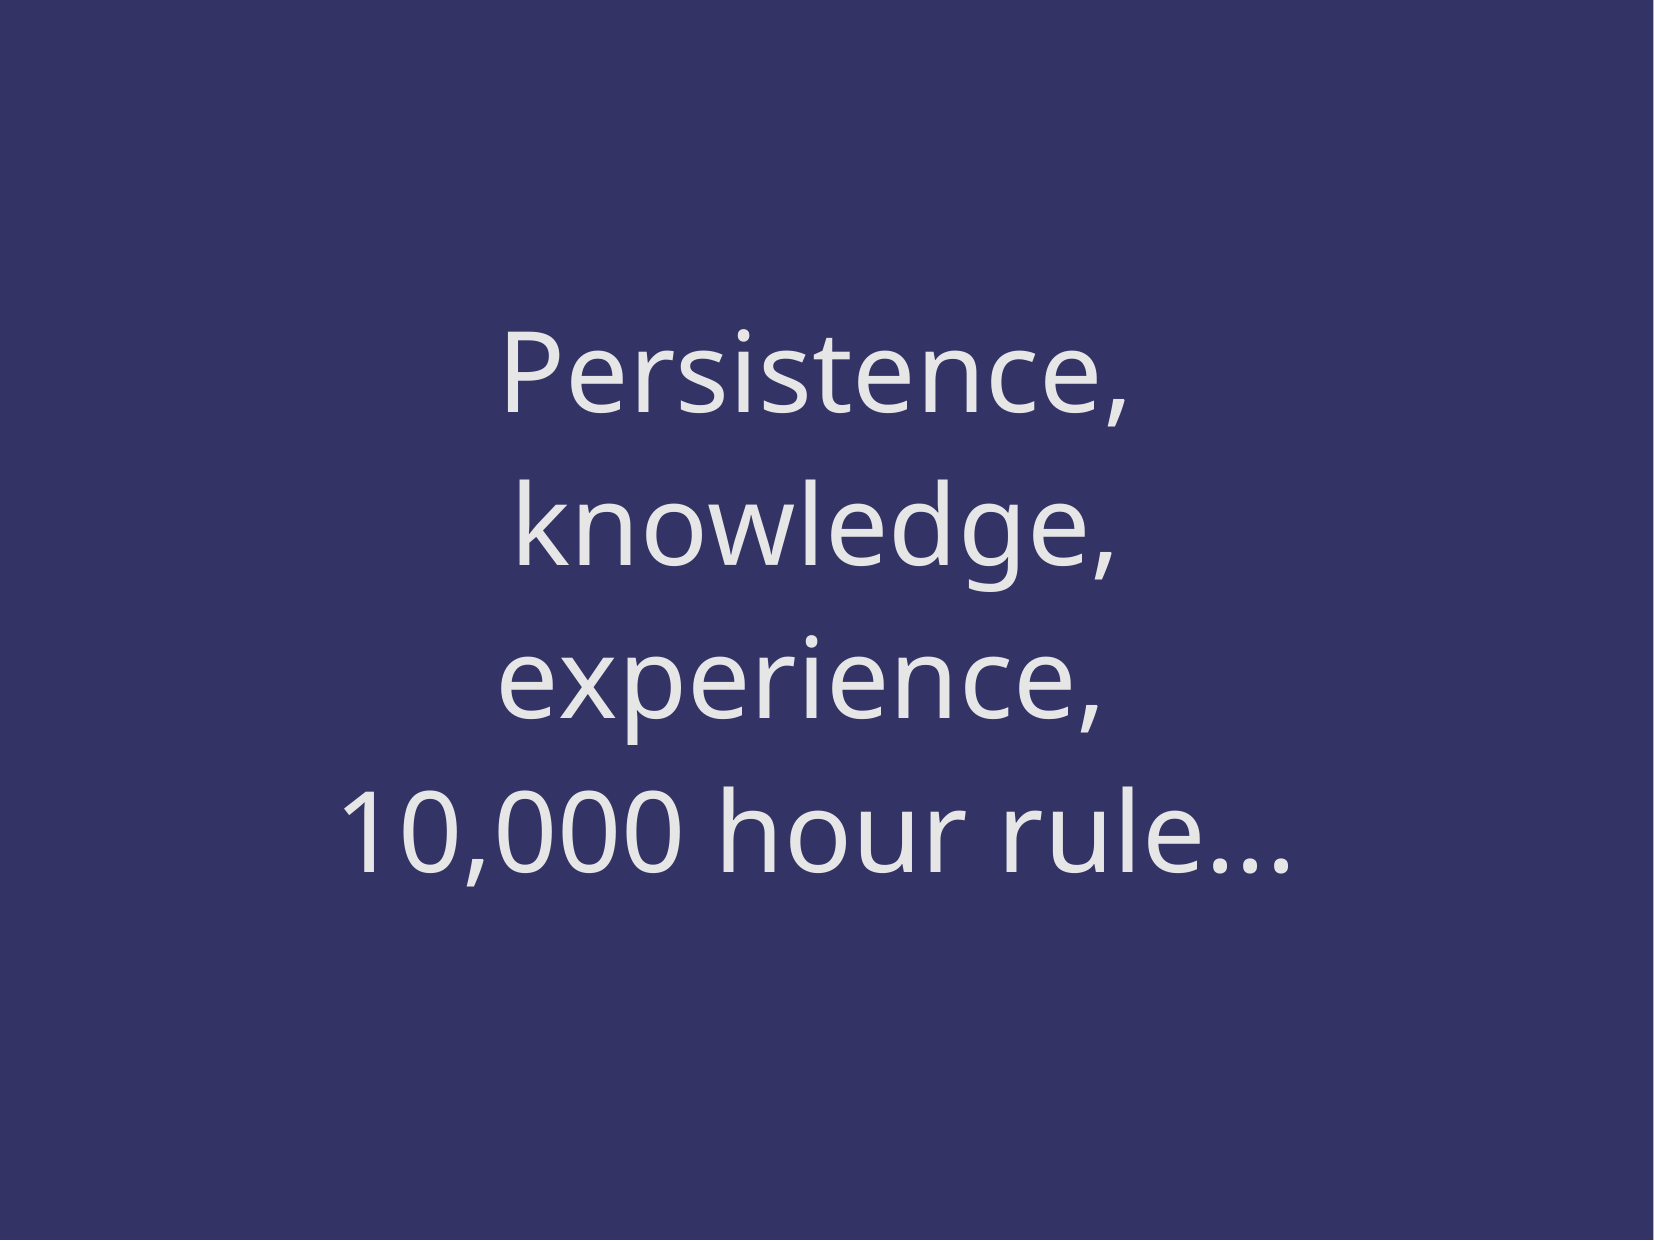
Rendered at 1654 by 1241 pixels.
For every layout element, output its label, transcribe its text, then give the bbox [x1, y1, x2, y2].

title Persistence, knowledge, experience, 10,000 hour rule... [71, 324, 1561, 873]
